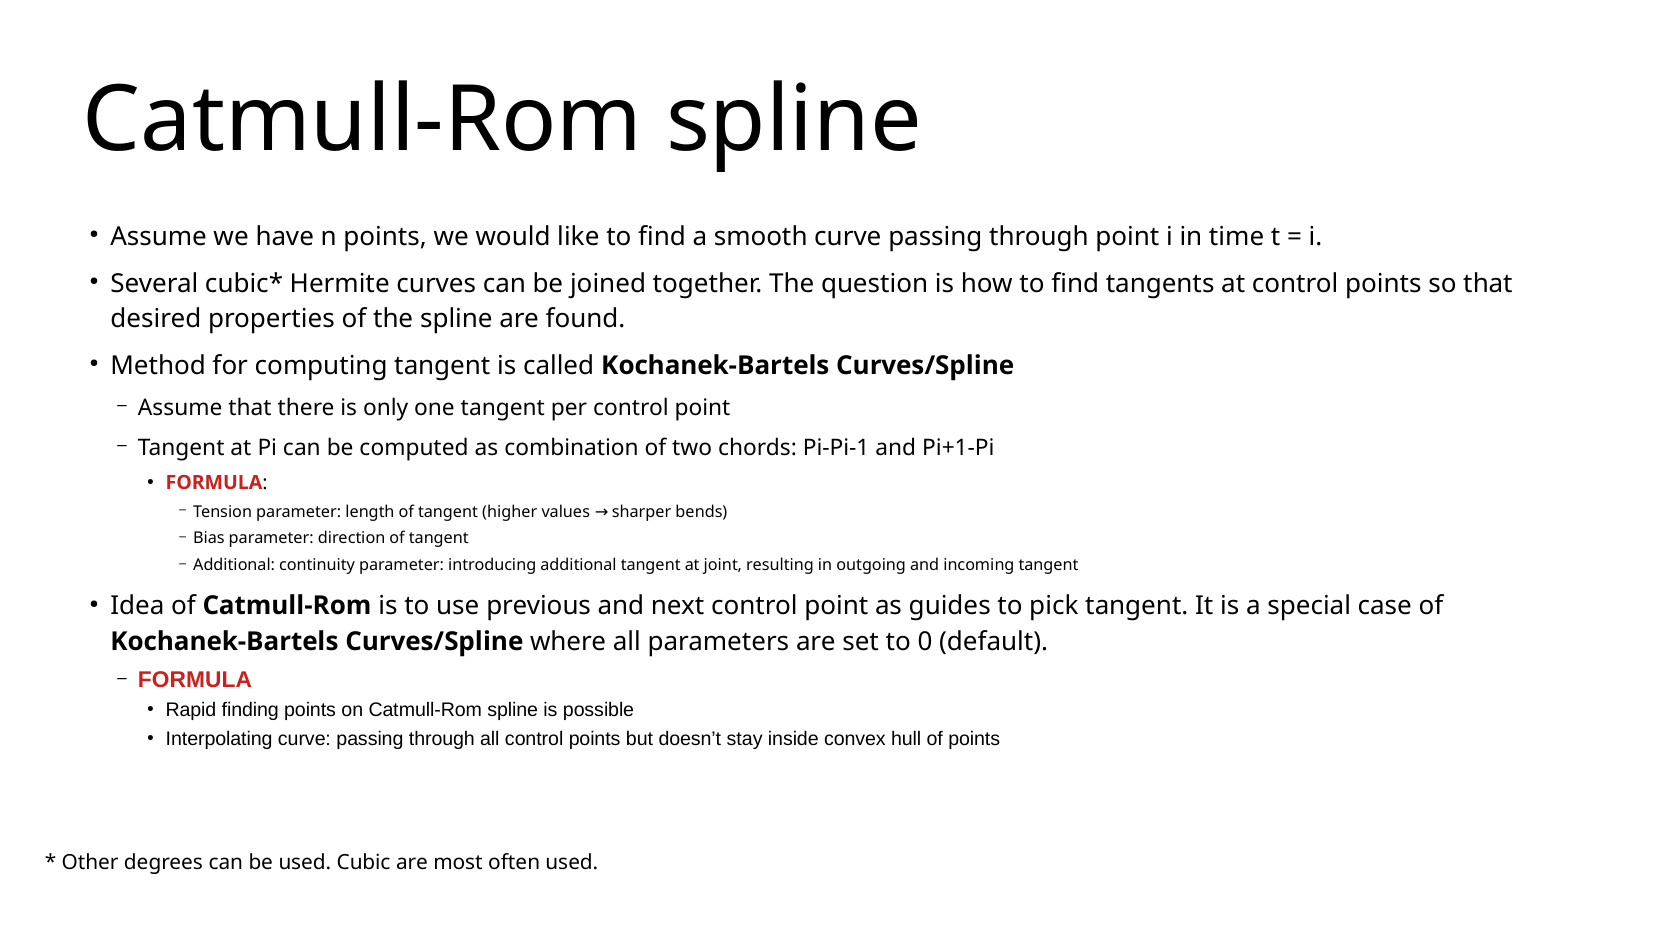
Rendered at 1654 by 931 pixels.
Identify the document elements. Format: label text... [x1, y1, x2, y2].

title Catmull-Rom spline [82, 37, 1571, 193]
list Assume we have n points, we would like to find a smooth curve passing through point i in time t = i. Several cubic* Hermite curves can be joined together. The question is how to find tangents at control points so that desired properties of the spline are found. Method for computing tangent is called Kochanek-Bartels Curves/Spline Assume that there is only one tangent per control point Tangent at Pi can be computed as combination of two chords: Pi-Pi-1 and Pi+1-Pi FORMULA: Tension parameter: length of tangent (higher values → sharper bends) Bias parameter: direction of tangent Additional: continuity parameter: introducing additional tangent at joint, resulting in outgoing and incoming tangent Idea of Catmull-Rom is to use previous and next control point as guides to pick tangent. It is a special case of Kochanek-Bartels Curves/Spline where all parameters are set to 0 (default). FORMULA Rapid finding points on Catmull-Rom spline is possible Interpolating curve: passing through all control points but doesn’t stay inside convex hull of points [82, 217, 1571, 758]
text_box * Other degrees can be used. Cubic are most often used. [30, 840, 1636, 881]
